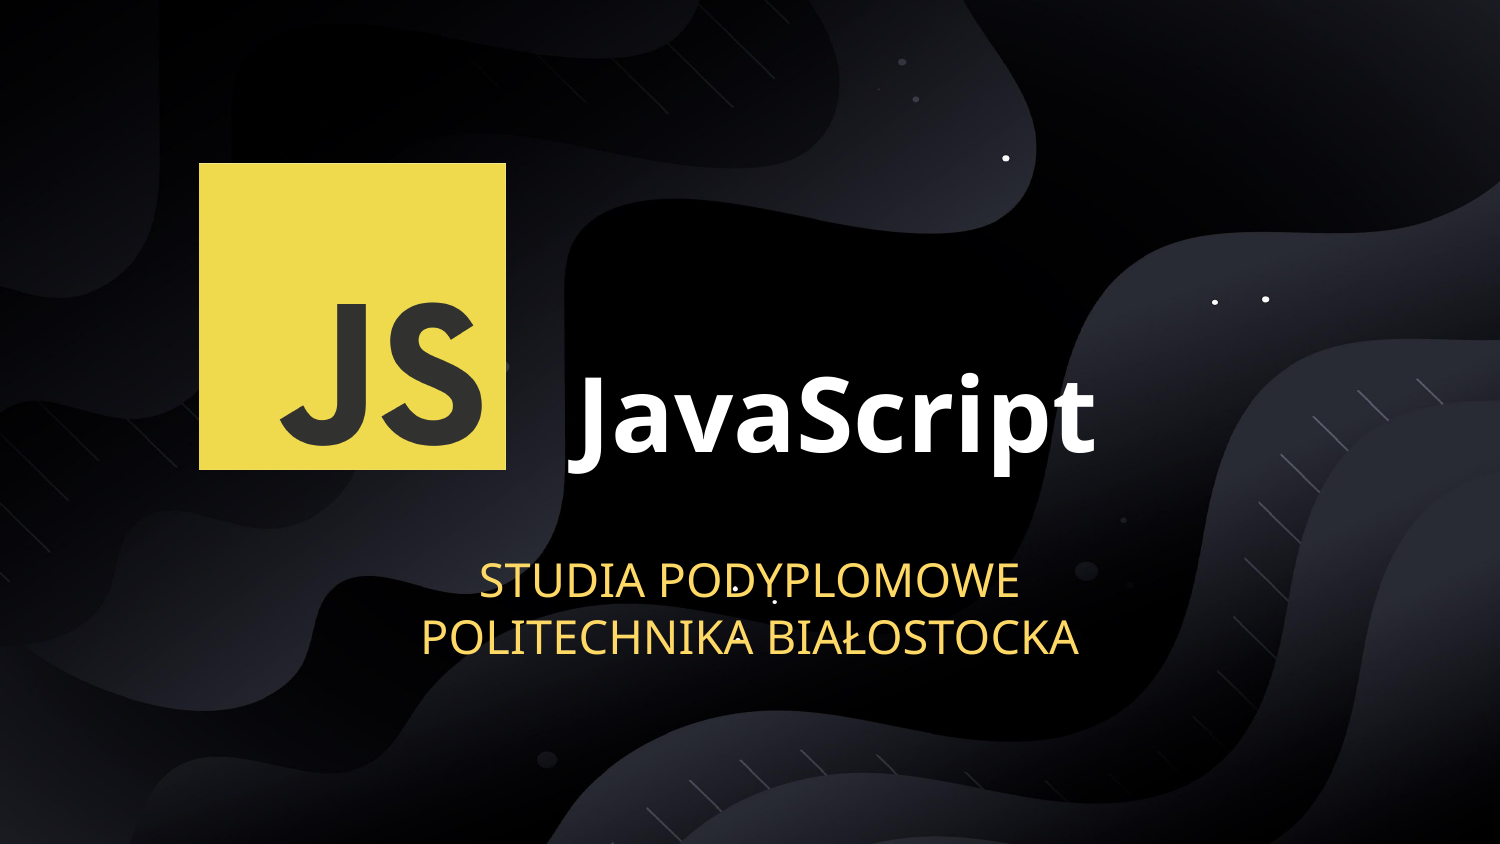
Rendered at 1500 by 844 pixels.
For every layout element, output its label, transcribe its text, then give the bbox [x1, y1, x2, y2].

text_box JavaScript [569, 340, 1290, 470]
title STUDIA PODYPLOMOWE POLITECHNIKA BIAŁOSTOCKA [309, 546, 1191, 668]
text_box JavaScript [1010, 406, 1031, 440]
picture [0, 0, 1500, 844]
